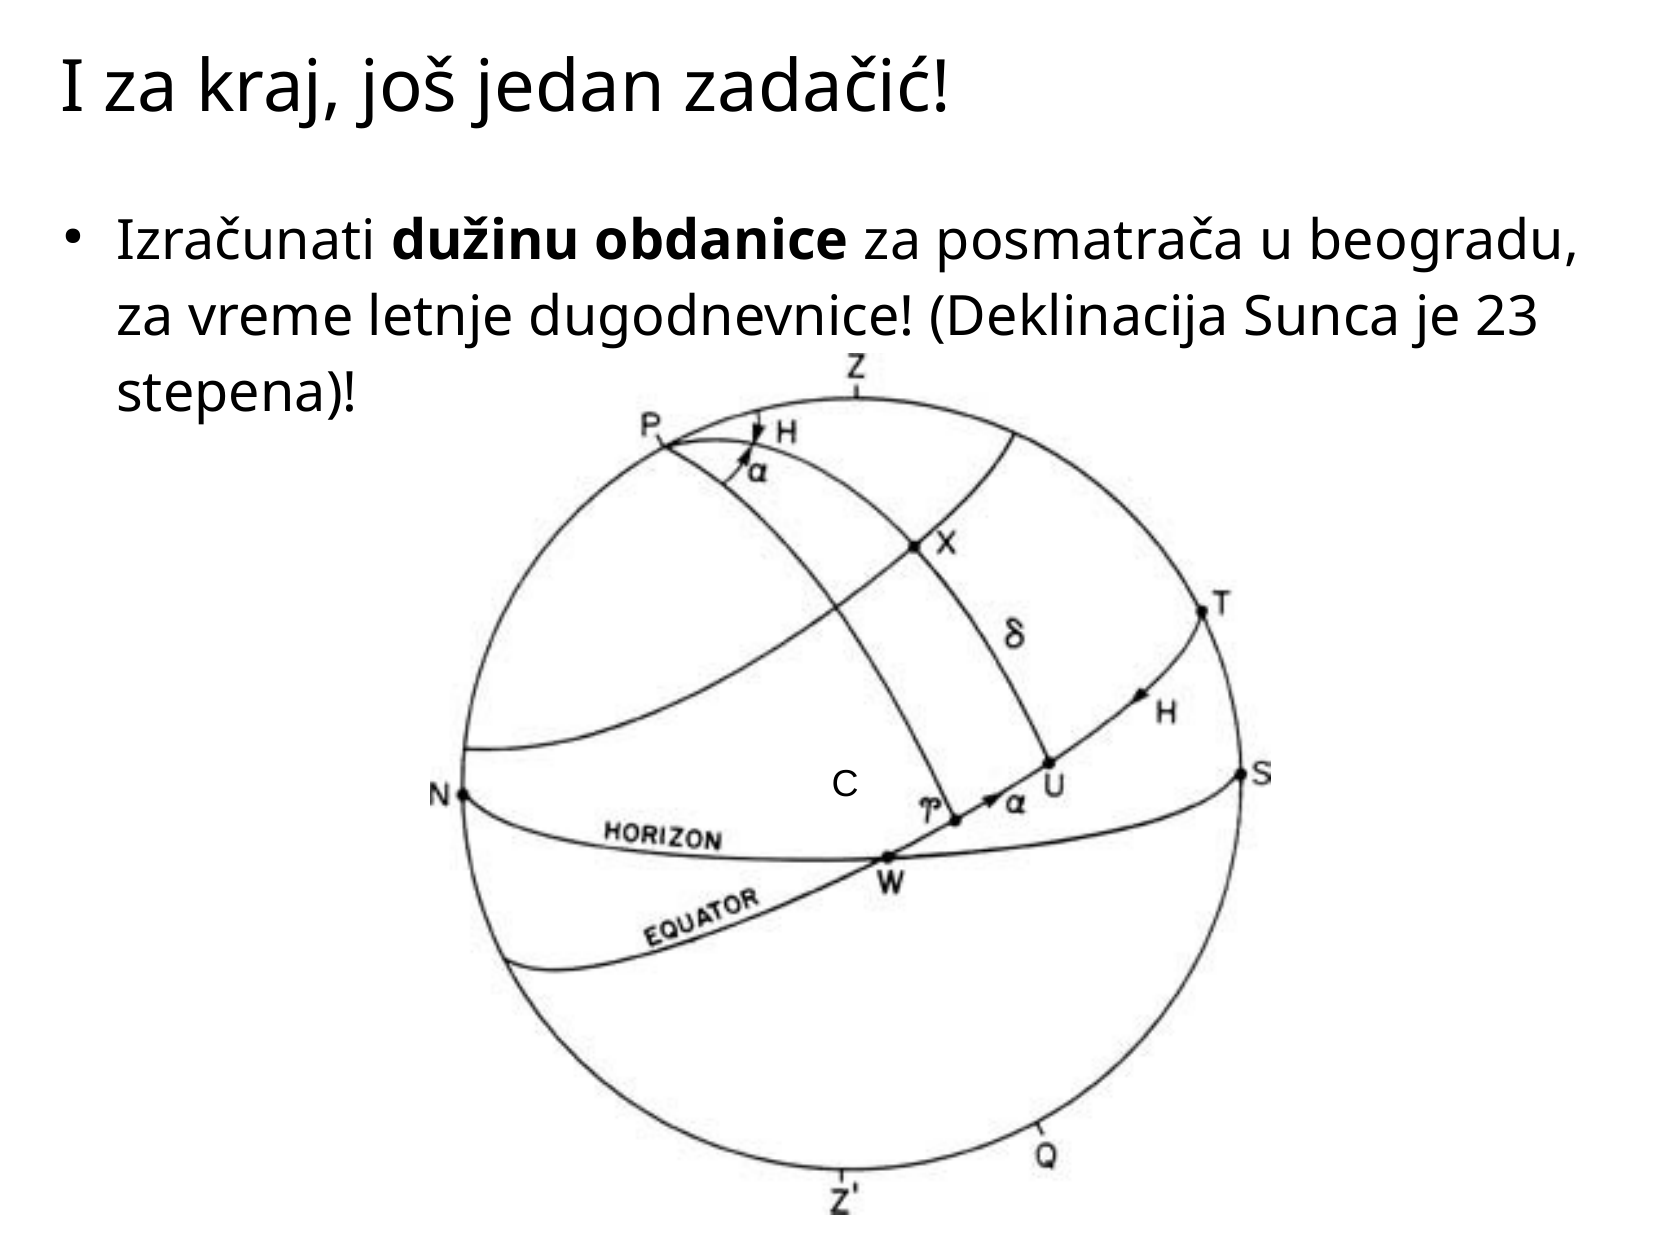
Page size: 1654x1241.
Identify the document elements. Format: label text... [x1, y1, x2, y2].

list Izračunati dužinu obdanice za posmatrača u beogradu, za vreme letnje dugodnevnice! (Deklinacija Sunca je 23 stepena)! [45, 199, 1635, 1173]
title I za kraj, još jedan zadačić! [59, 17, 1648, 150]
picture [430, 353, 1271, 1215]
